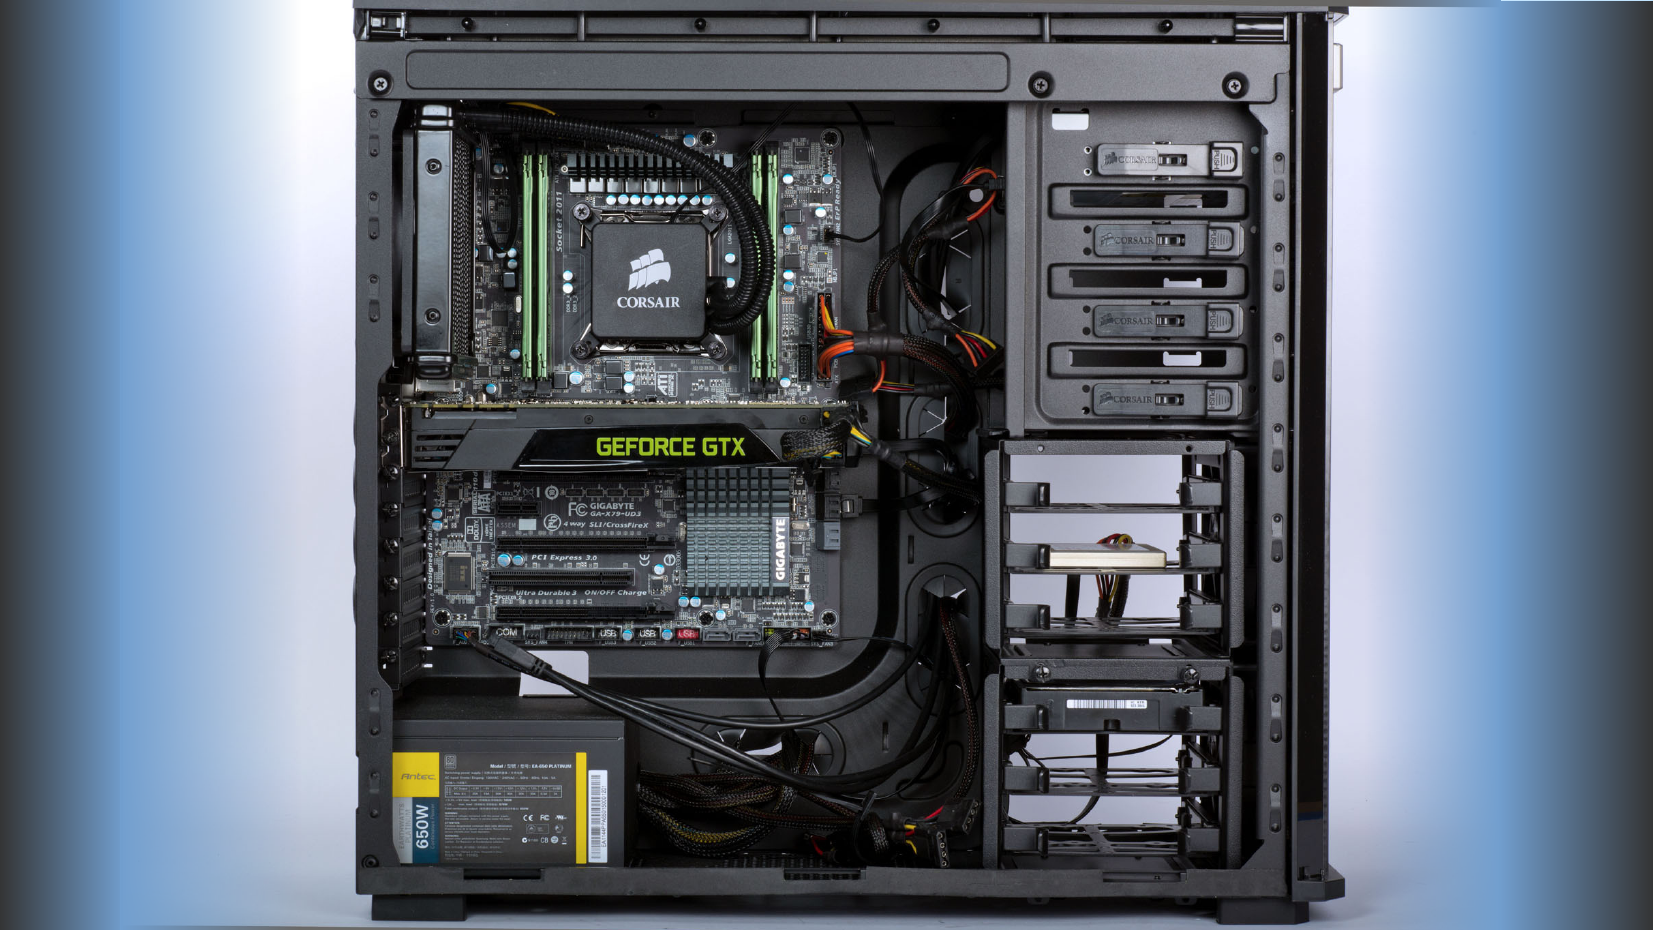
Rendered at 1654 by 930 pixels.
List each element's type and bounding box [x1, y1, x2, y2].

text_box [1365, 0, 1653, 930]
picture [301, 0, 1365, 930]
text_box [0, 0, 301, 930]
